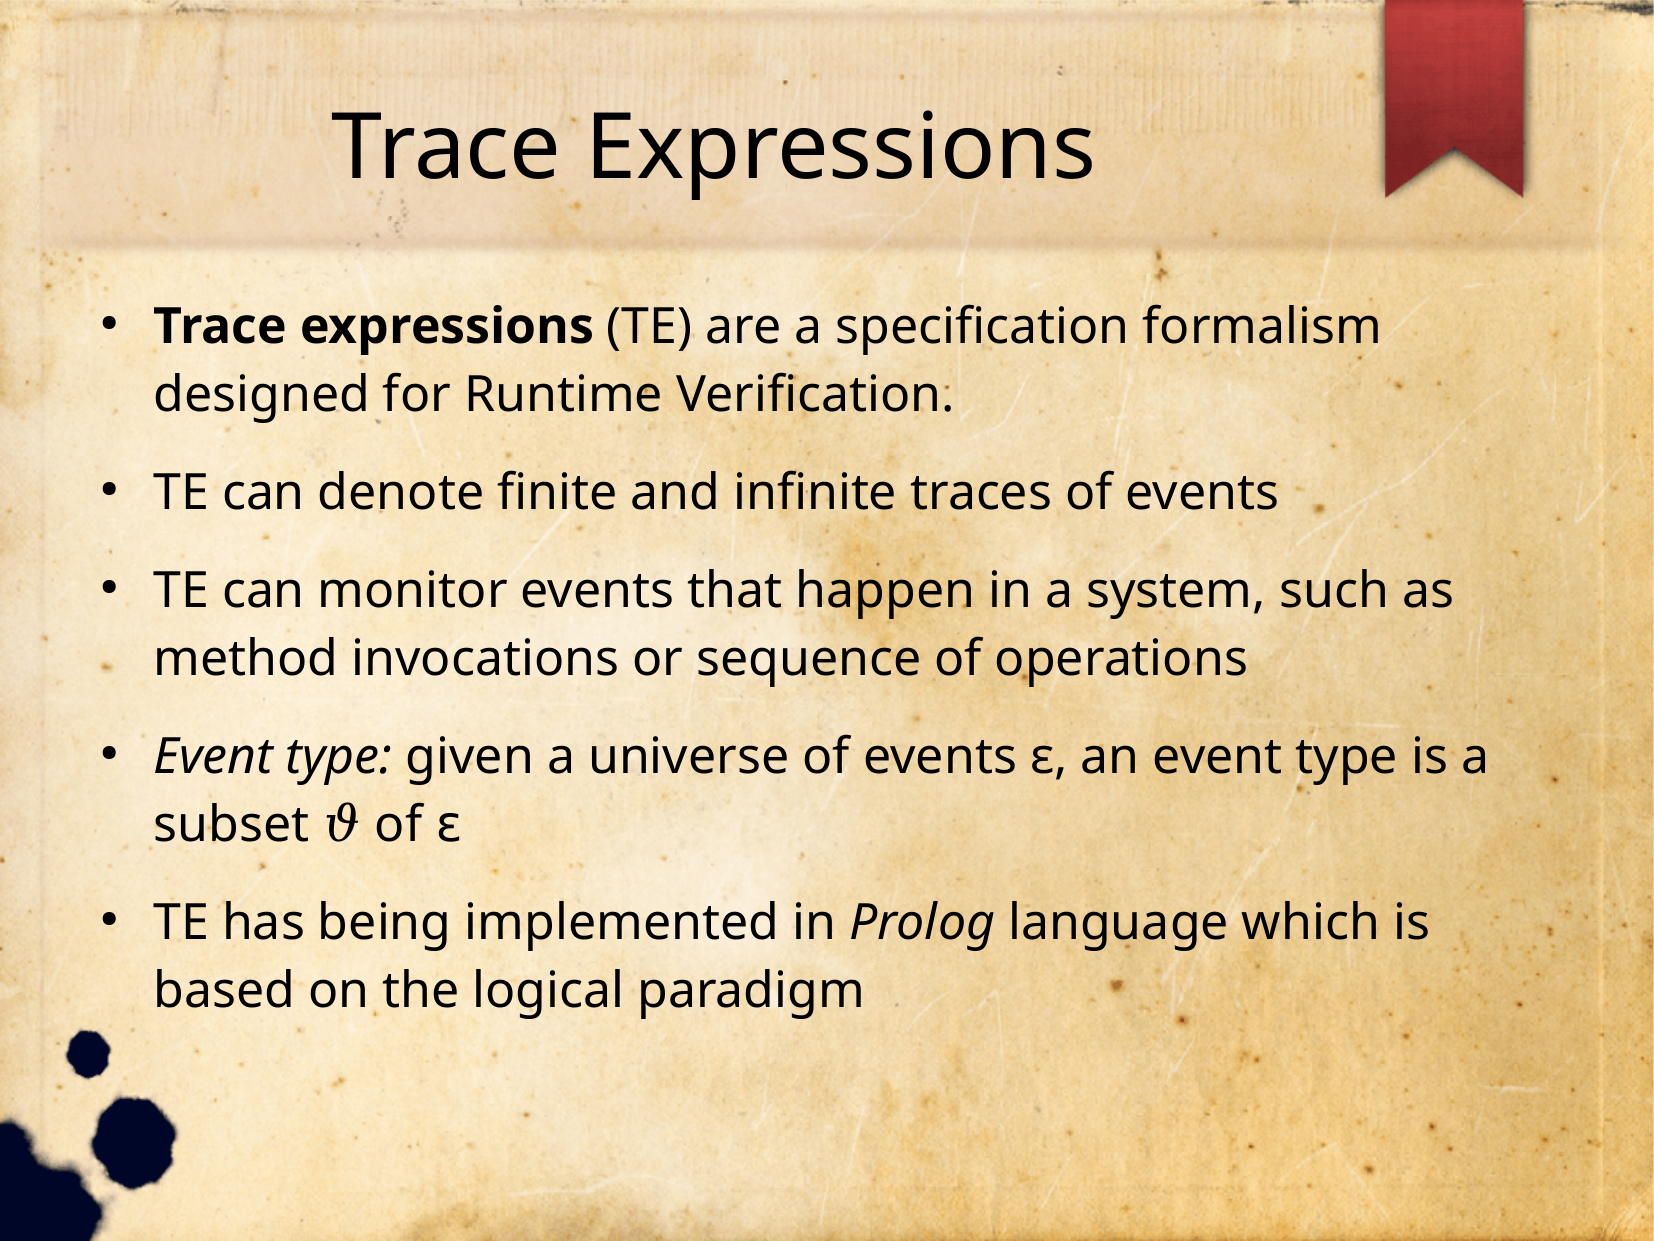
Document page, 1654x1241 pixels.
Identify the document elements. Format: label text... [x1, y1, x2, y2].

list Trace expressions (TE) are a specification formalism designed for Runtime Verification. TE can denote finite and infinite traces of events TE can monitor events that happen in a system, such as method invocations or sequence of operations Event type: given a universe of events ε, an event type is a subset 𝜗 of ε TE has being implemented in Prolog language which is based on the logical paradigm [82, 290, 1561, 1141]
picture [0, 0, 1654, 1241]
title Trace Expressions [82, 49, 1347, 237]
